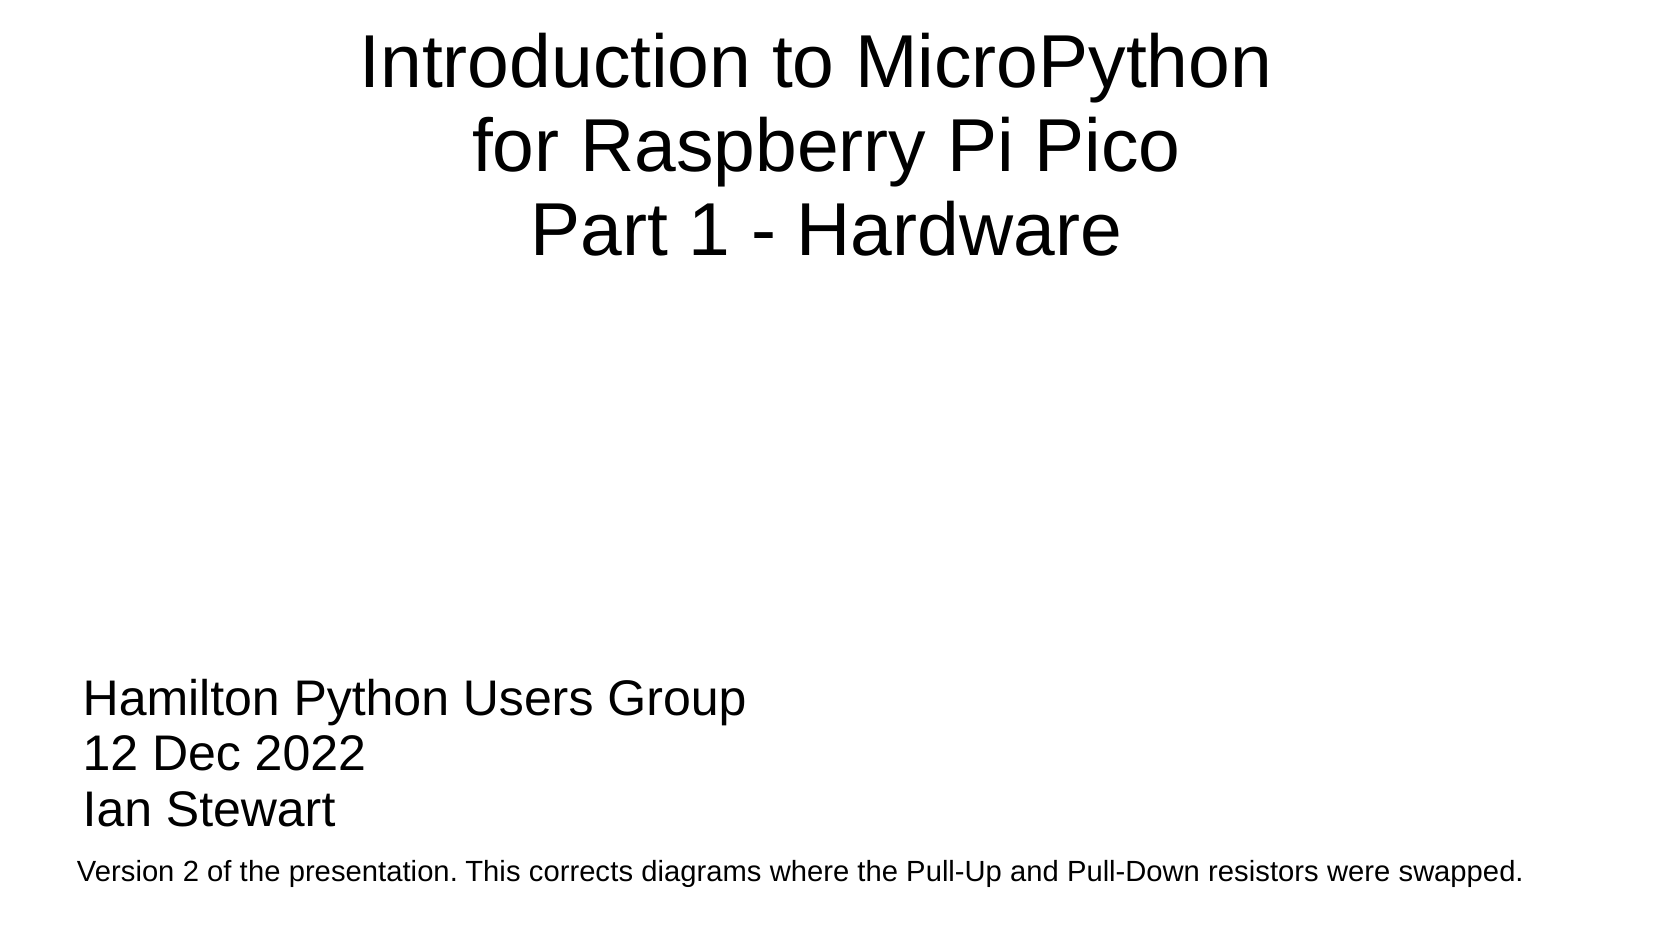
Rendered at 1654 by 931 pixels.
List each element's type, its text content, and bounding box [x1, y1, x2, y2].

title Introduction to MicroPython for Raspberry Pi Pico Part 1 - Hardware [82, 19, 1571, 272]
text_box Version 2 of the presentation. This corrects diagrams where the Pull-Up and Pull-Down resistors were swapped. [76, 826, 1566, 916]
subtitle Hamilton Python Users Group 12 Dec 2022 Ian Stewart [82, 625, 1571, 882]
